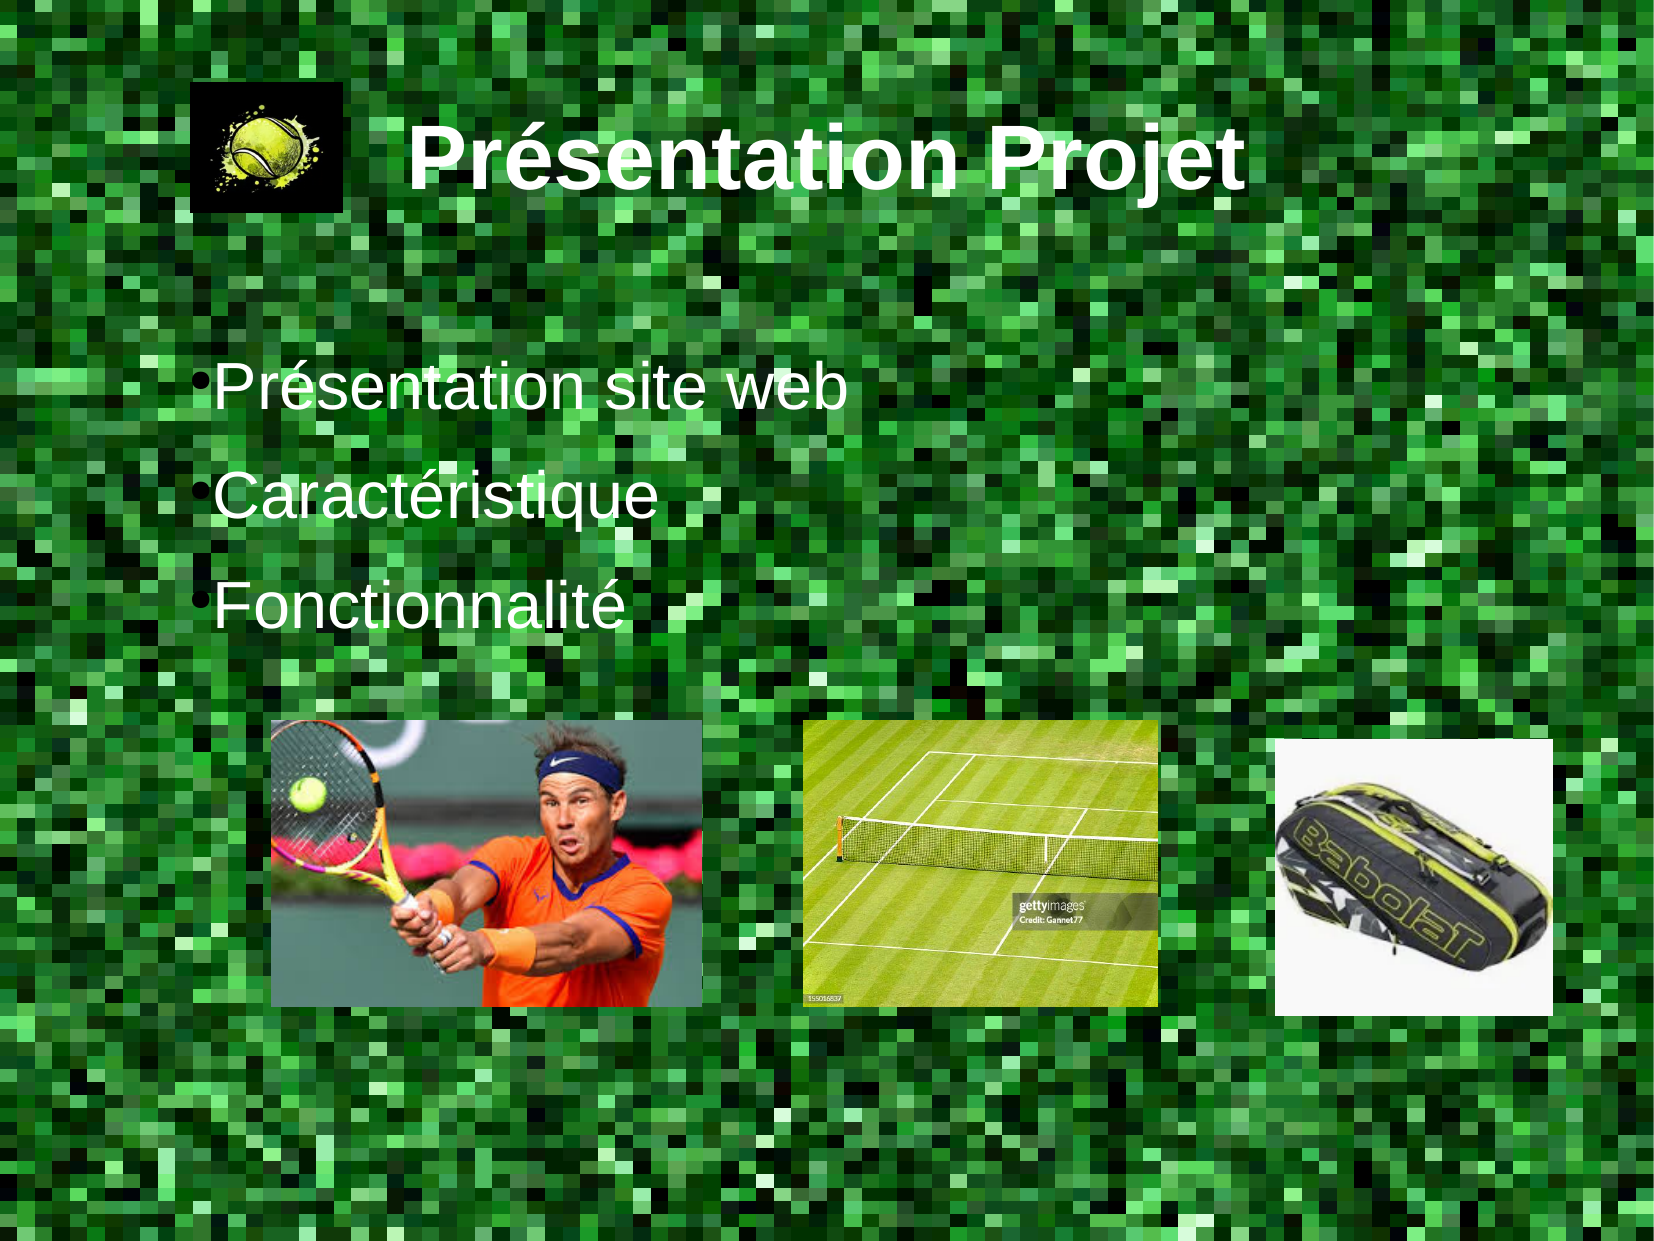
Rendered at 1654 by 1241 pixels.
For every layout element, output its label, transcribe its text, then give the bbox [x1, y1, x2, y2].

picture [1275, 739, 1553, 1016]
picture [271, 720, 702, 1007]
picture [190, 82, 343, 213]
title Présentation Projet [343, 97, 1571, 209]
title Présentation Projet [82, 97, 190, 209]
picture [803, 720, 1158, 1007]
list Présentation site web Caractéristique Fonctionnalité [189, 342, 1654, 644]
